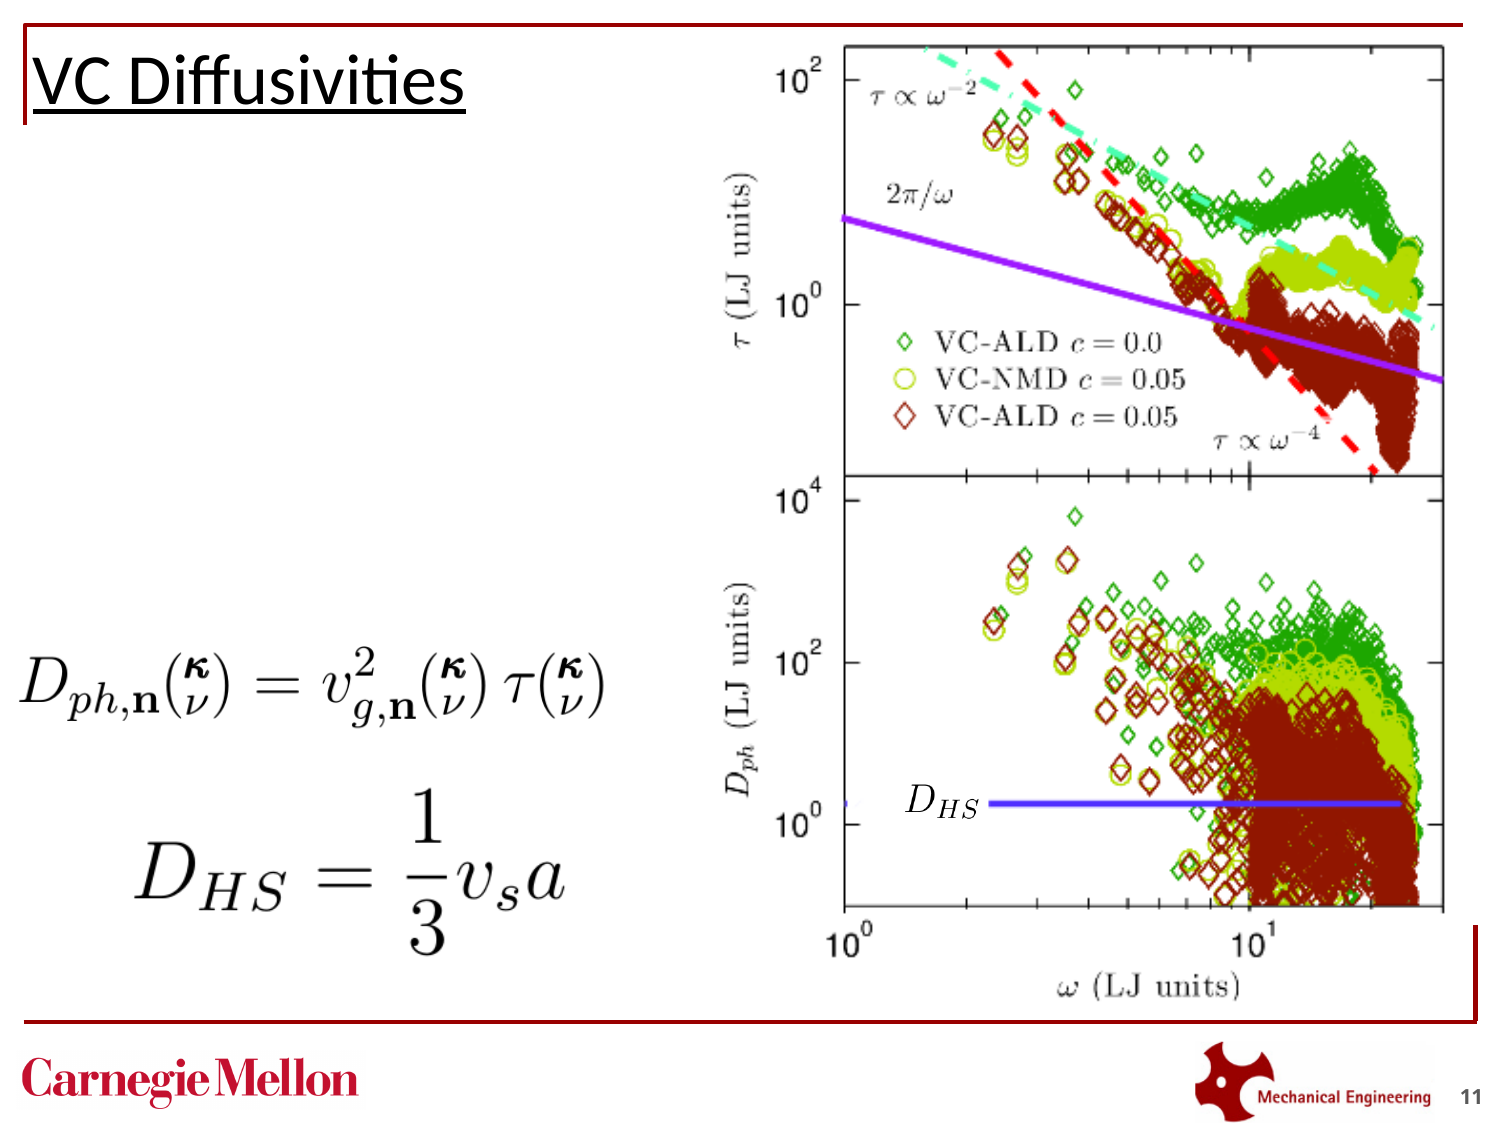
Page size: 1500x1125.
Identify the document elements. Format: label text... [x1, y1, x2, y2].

picture [16, 1050, 366, 1110]
picture [120, 757, 571, 983]
picture [1192, 1034, 1438, 1125]
title VC Diffusivities [17, 24, 1471, 127]
picture [722, 30, 1458, 1007]
picture [12, 626, 613, 740]
